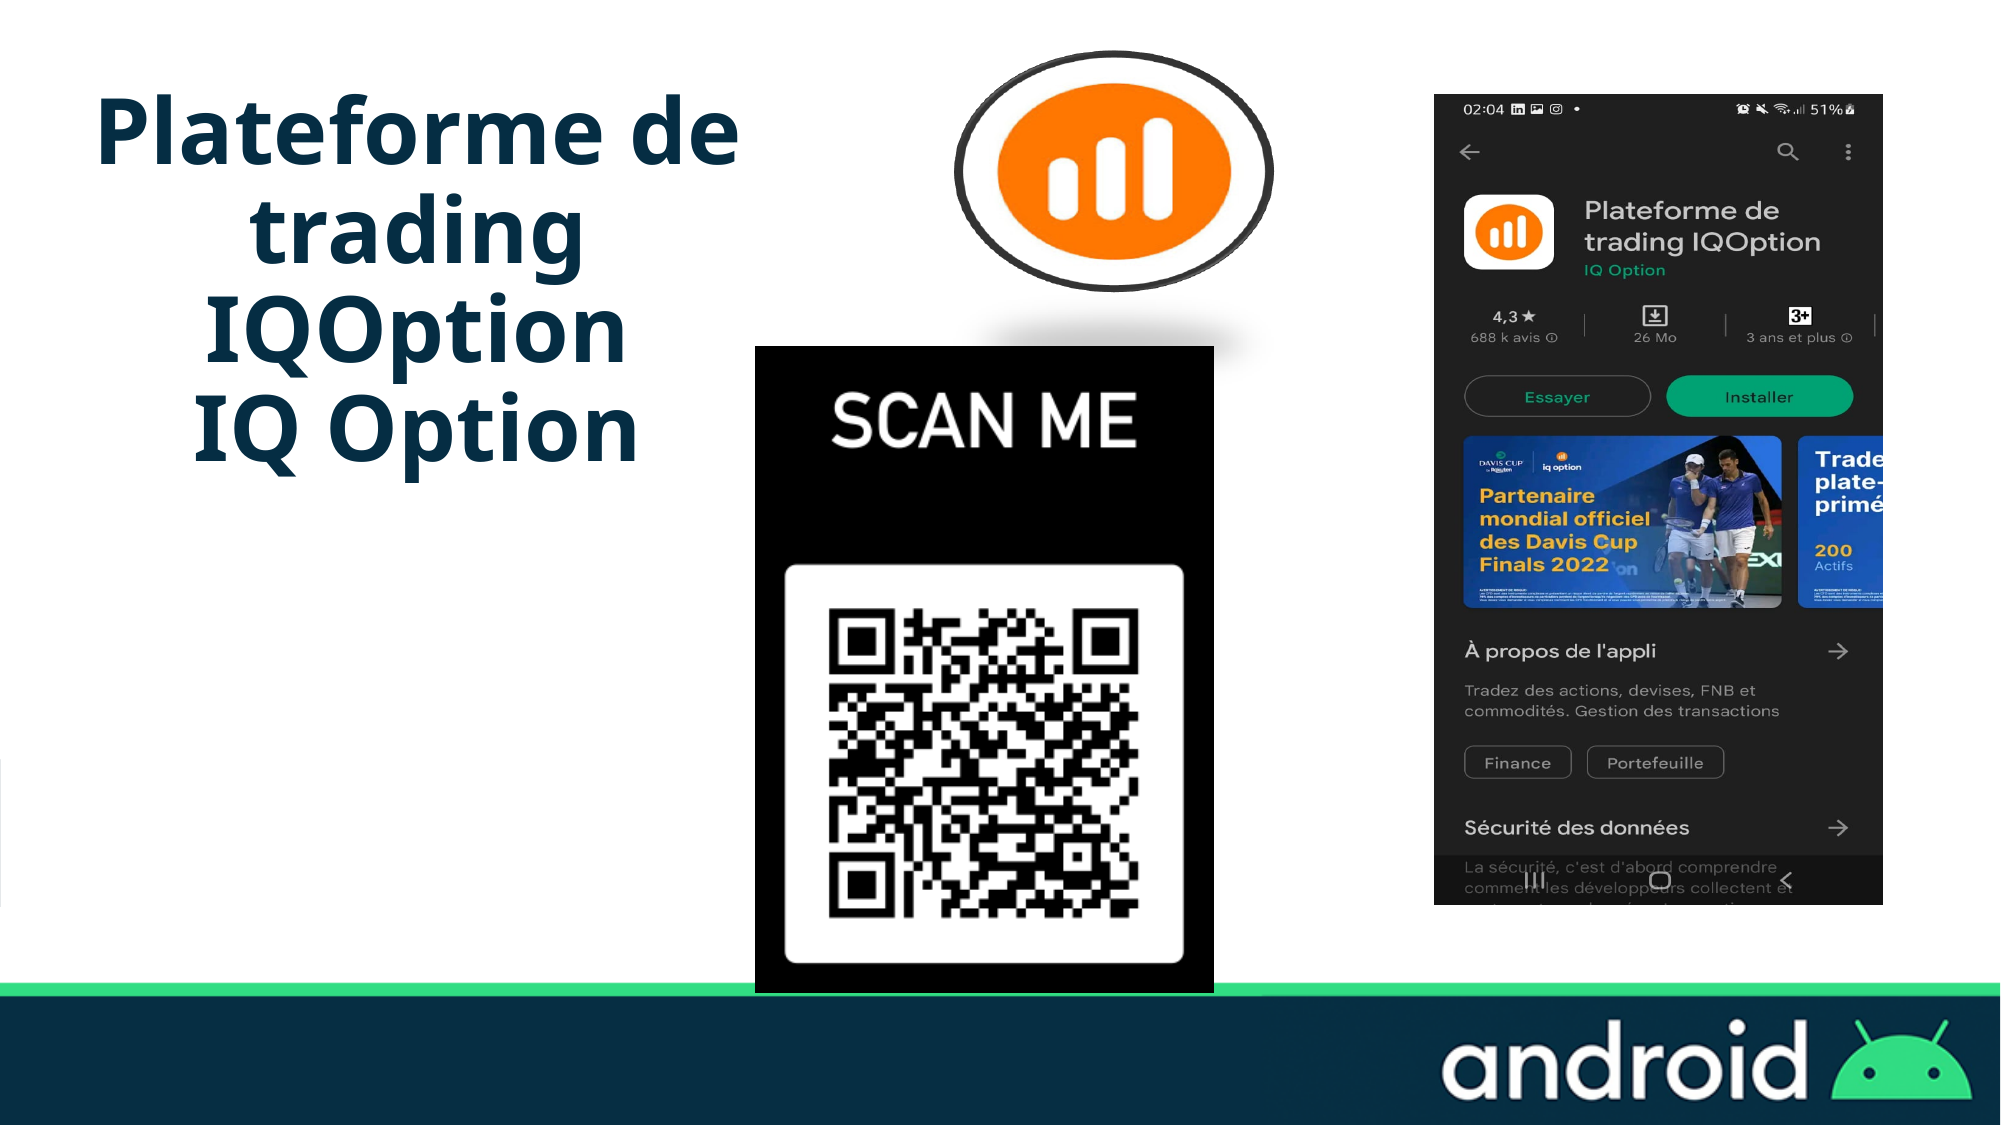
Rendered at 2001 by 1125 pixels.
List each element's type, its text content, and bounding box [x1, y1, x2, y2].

picture [933, 49, 1295, 406]
picture [769, 361, 1200, 979]
picture [1434, 94, 1883, 905]
title Plateforme de trading IQOption IQ Option [65, 66, 770, 500]
